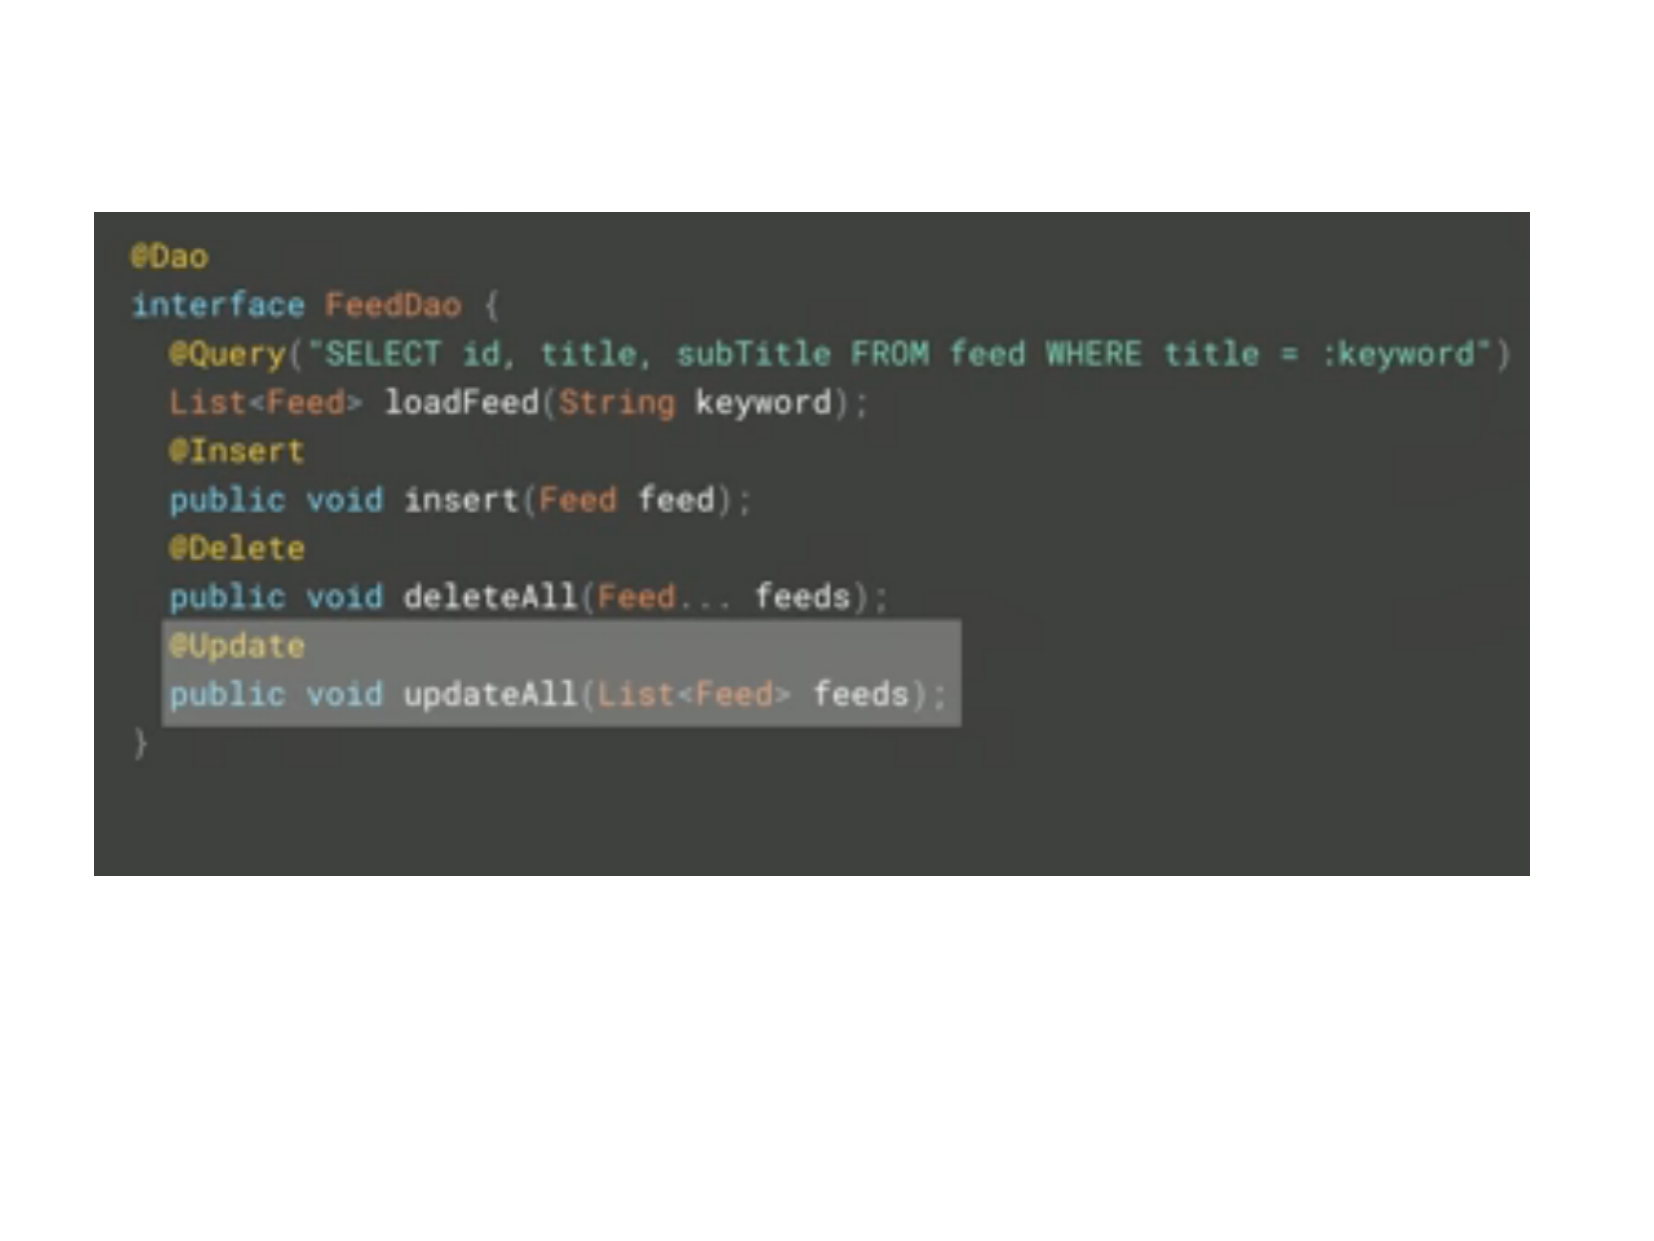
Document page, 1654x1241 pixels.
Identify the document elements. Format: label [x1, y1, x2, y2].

picture [94, 212, 1530, 876]
